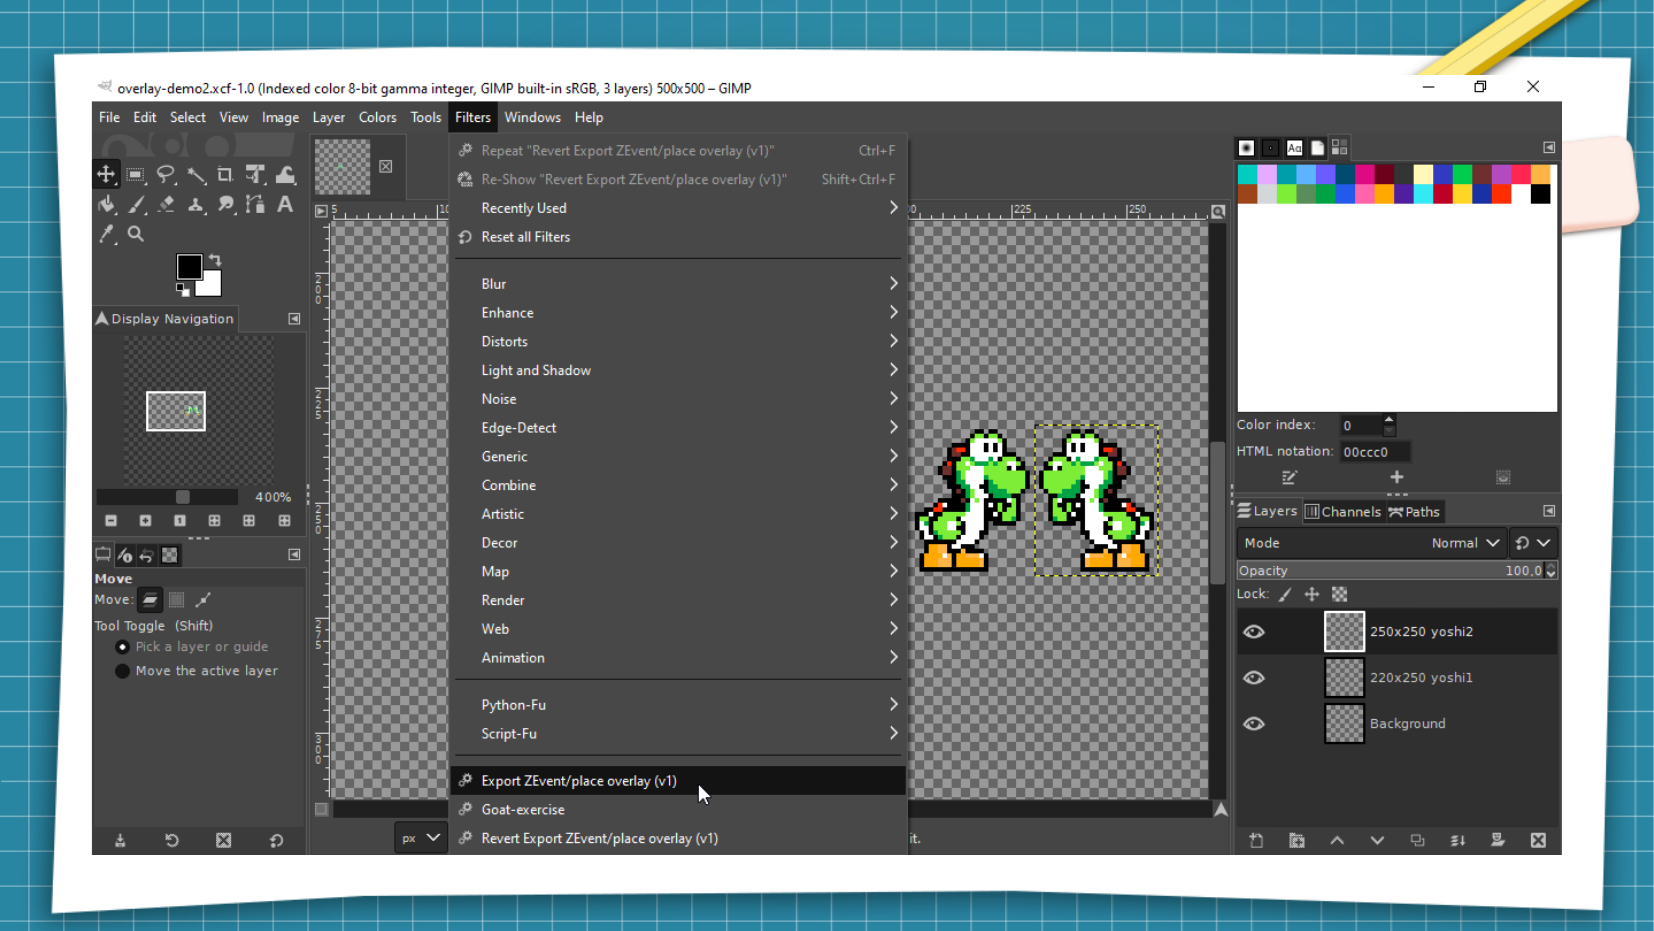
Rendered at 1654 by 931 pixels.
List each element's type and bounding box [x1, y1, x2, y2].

picture [91, 75, 1562, 855]
